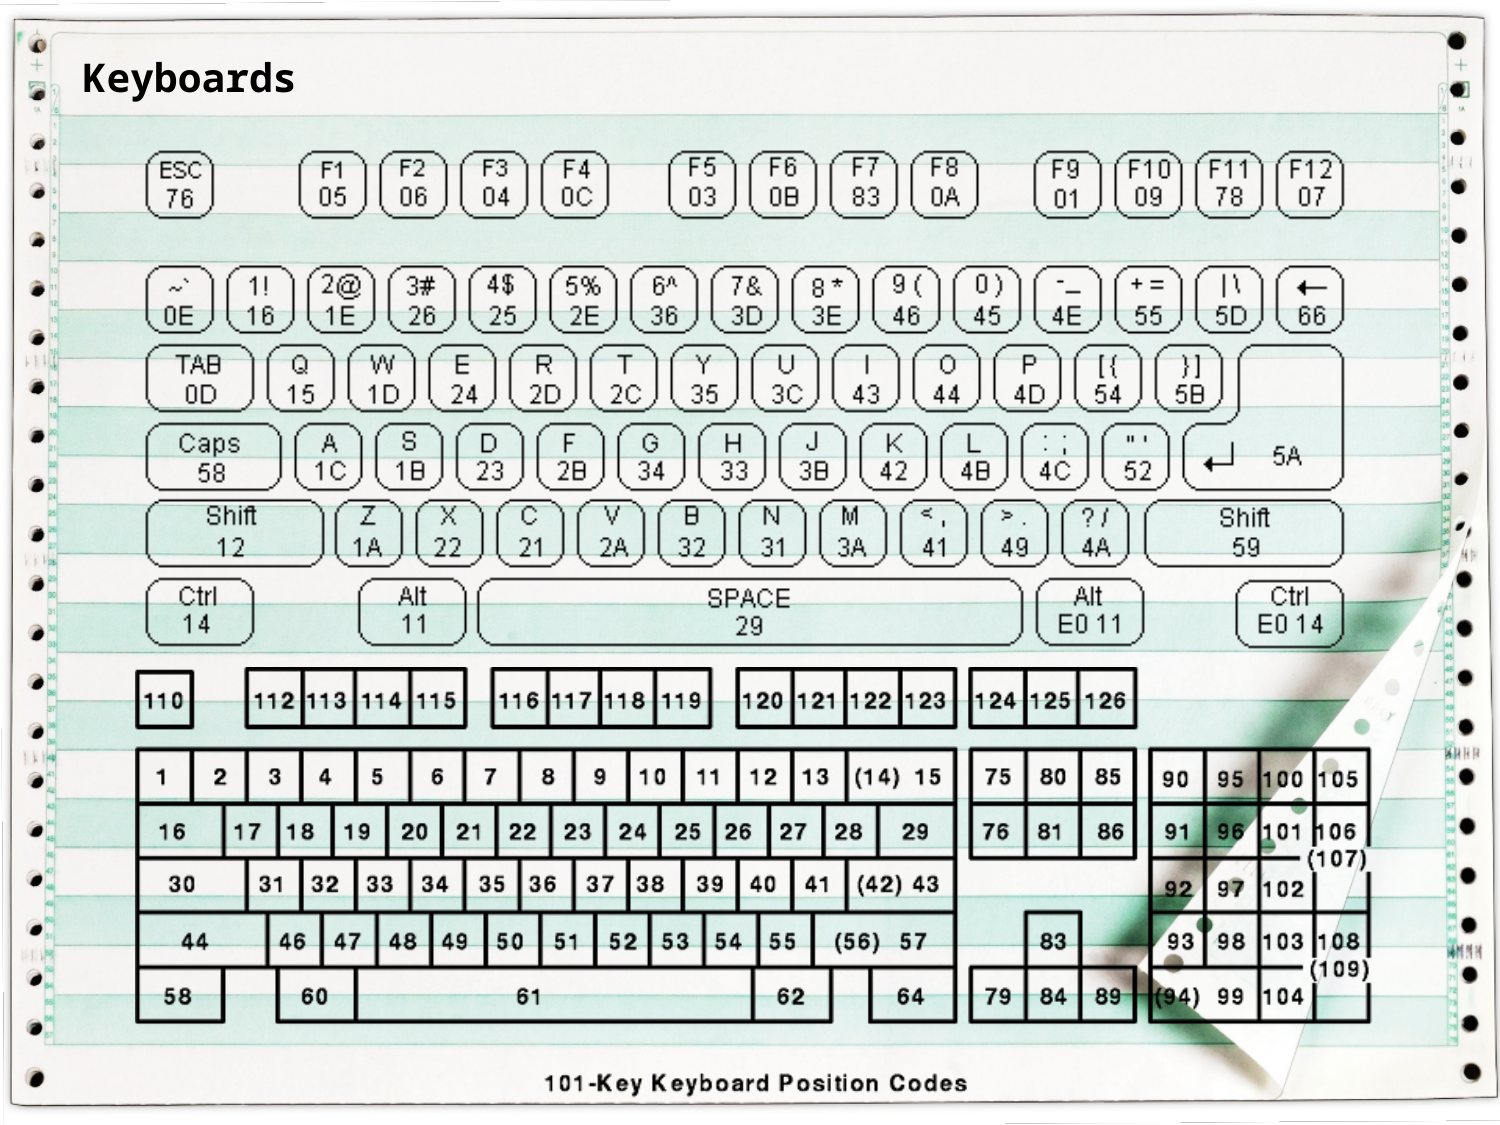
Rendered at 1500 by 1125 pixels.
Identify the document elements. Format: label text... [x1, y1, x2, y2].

picture [0, 0, 1500, 1125]
text_box Keyboards [68, 45, 1436, 109]
